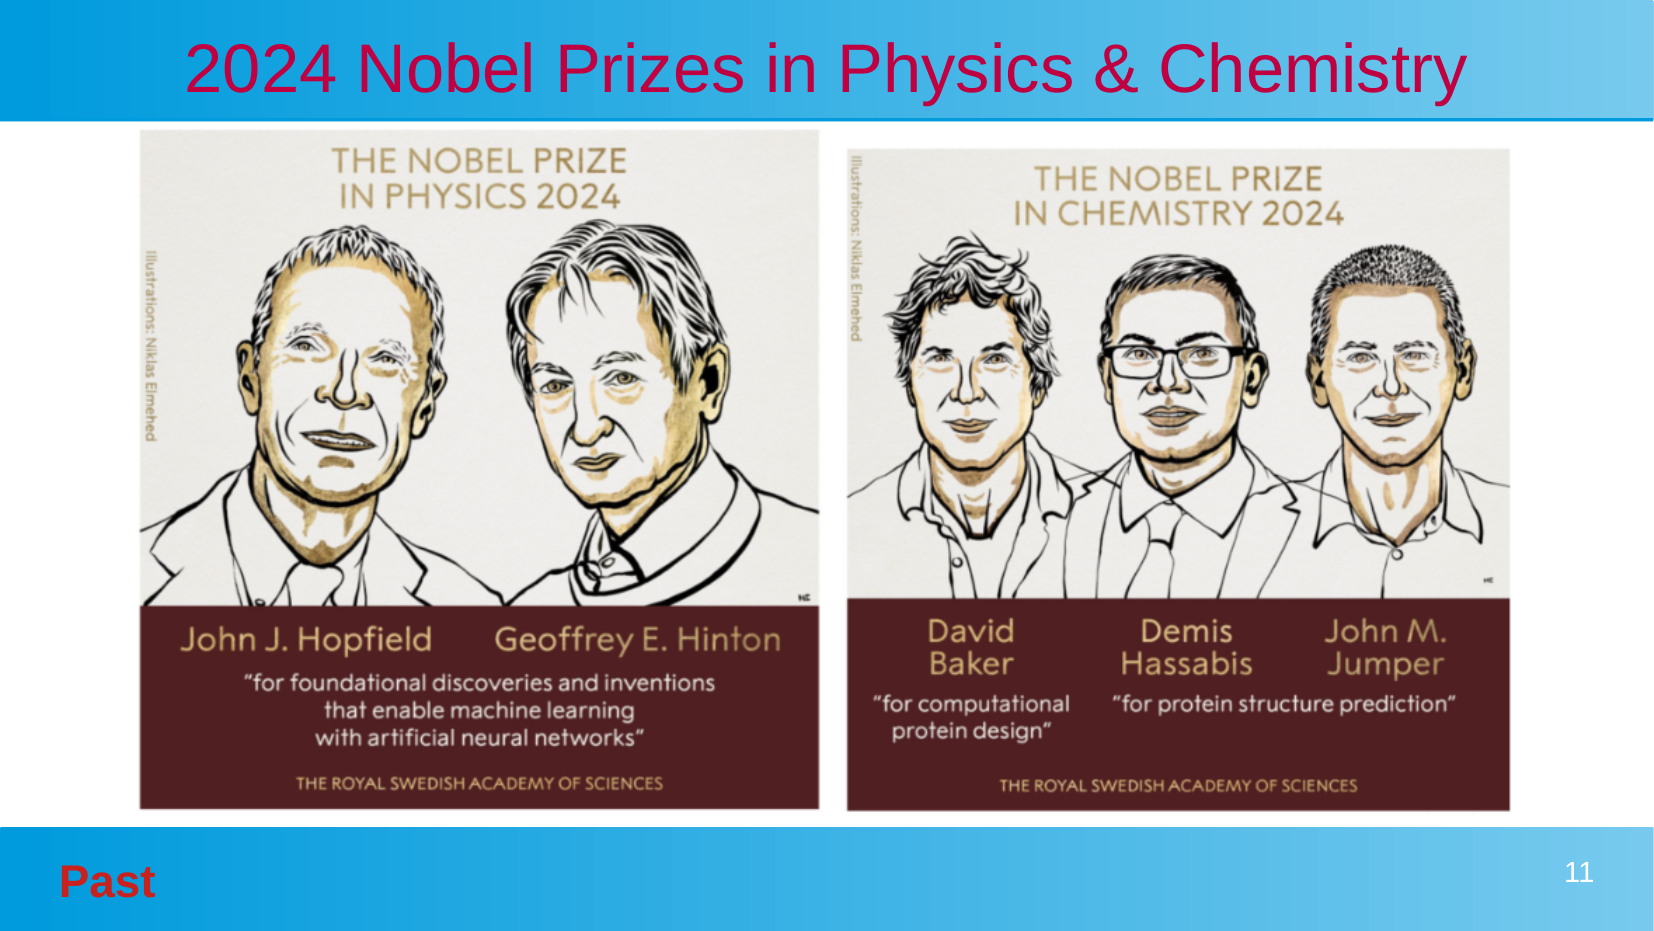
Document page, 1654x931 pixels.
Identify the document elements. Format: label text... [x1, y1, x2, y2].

picture [132, 124, 1518, 826]
title 2024 Nobel Prizes in Physics & Chemistry [59, 29, 1595, 108]
